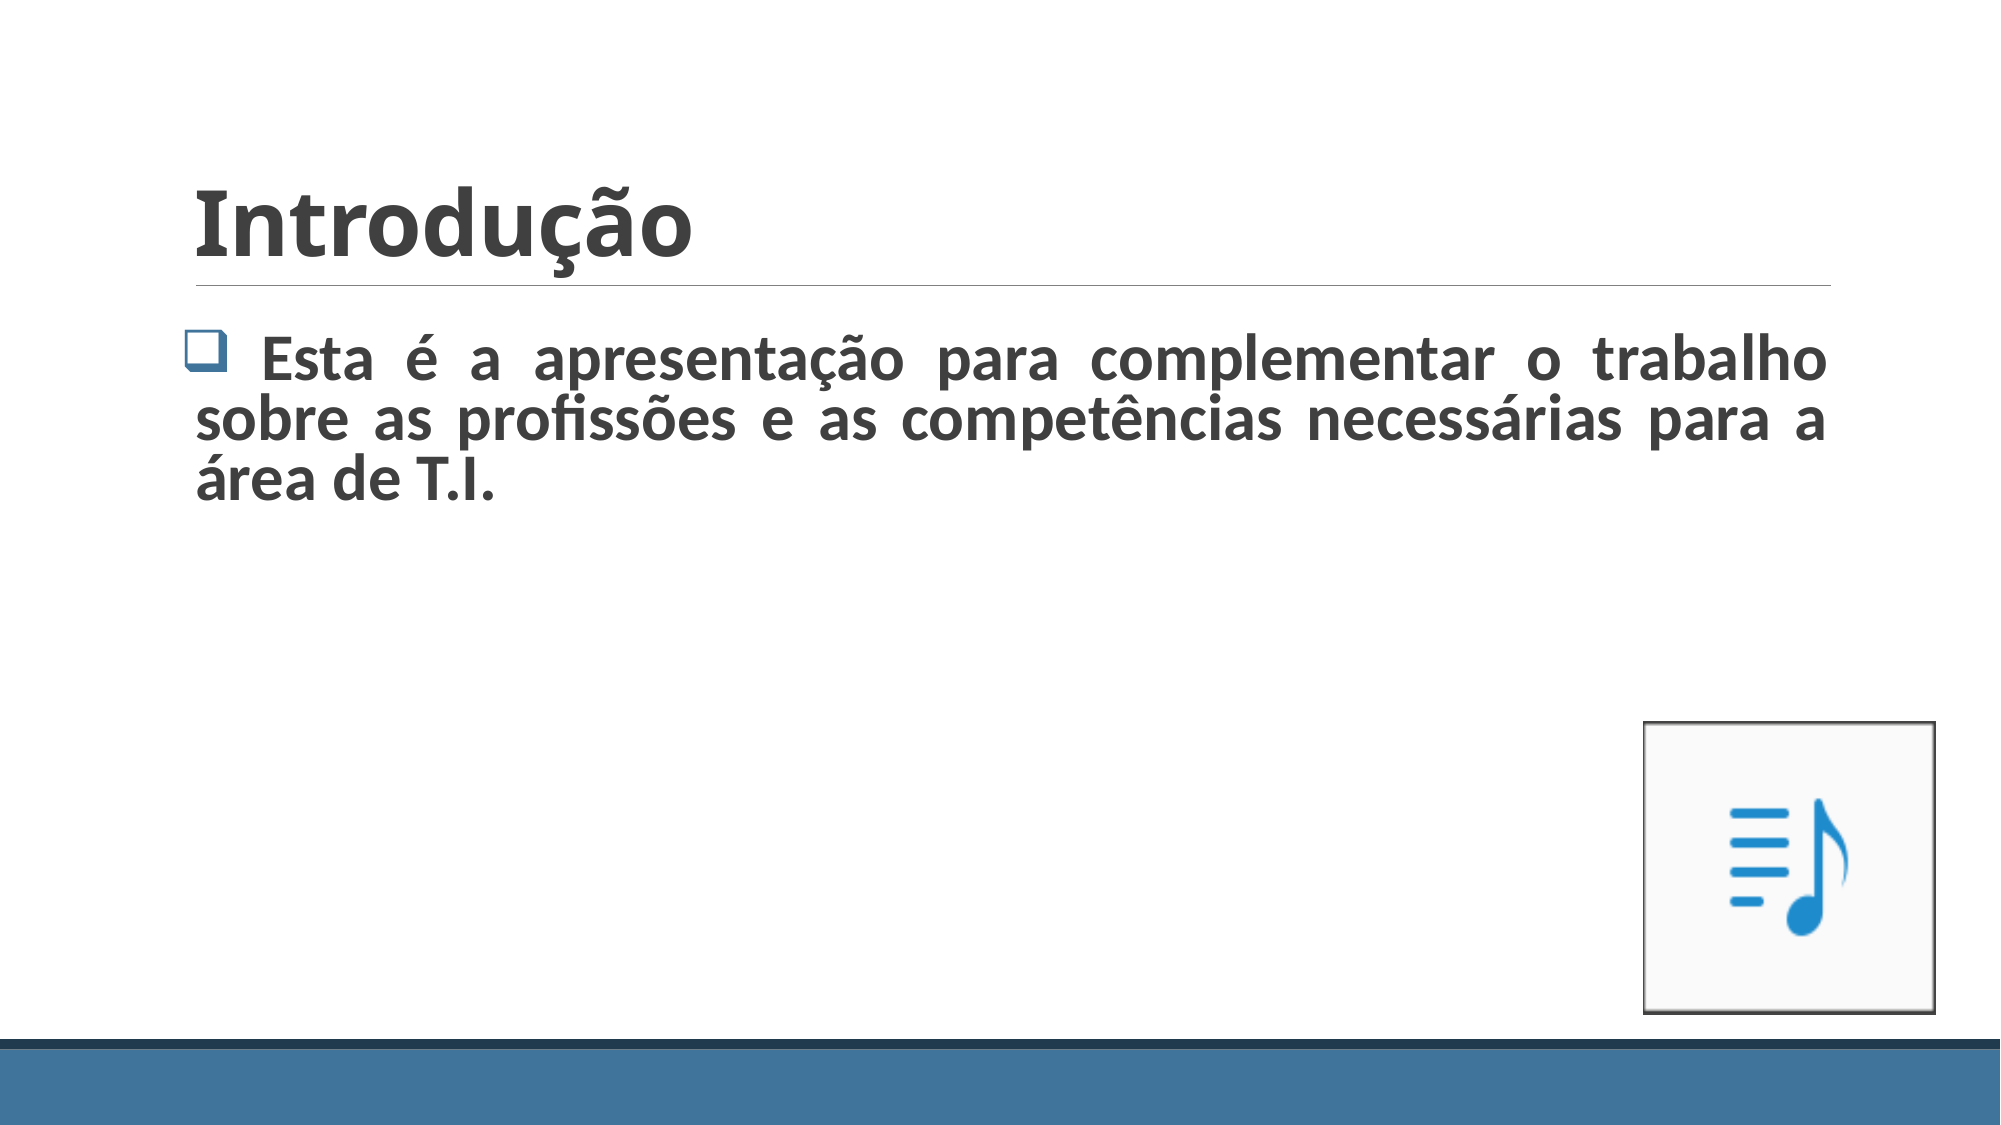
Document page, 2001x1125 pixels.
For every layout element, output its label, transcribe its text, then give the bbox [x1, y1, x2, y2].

text_box [1641, 720, 1938, 1016]
text_box Esta é a apresentação para complementar o trabalho sobre as profissões e as competências necessárias para a área de T.I. [180, 324, 1830, 1060]
text_box Introdução [180, 47, 1830, 285]
